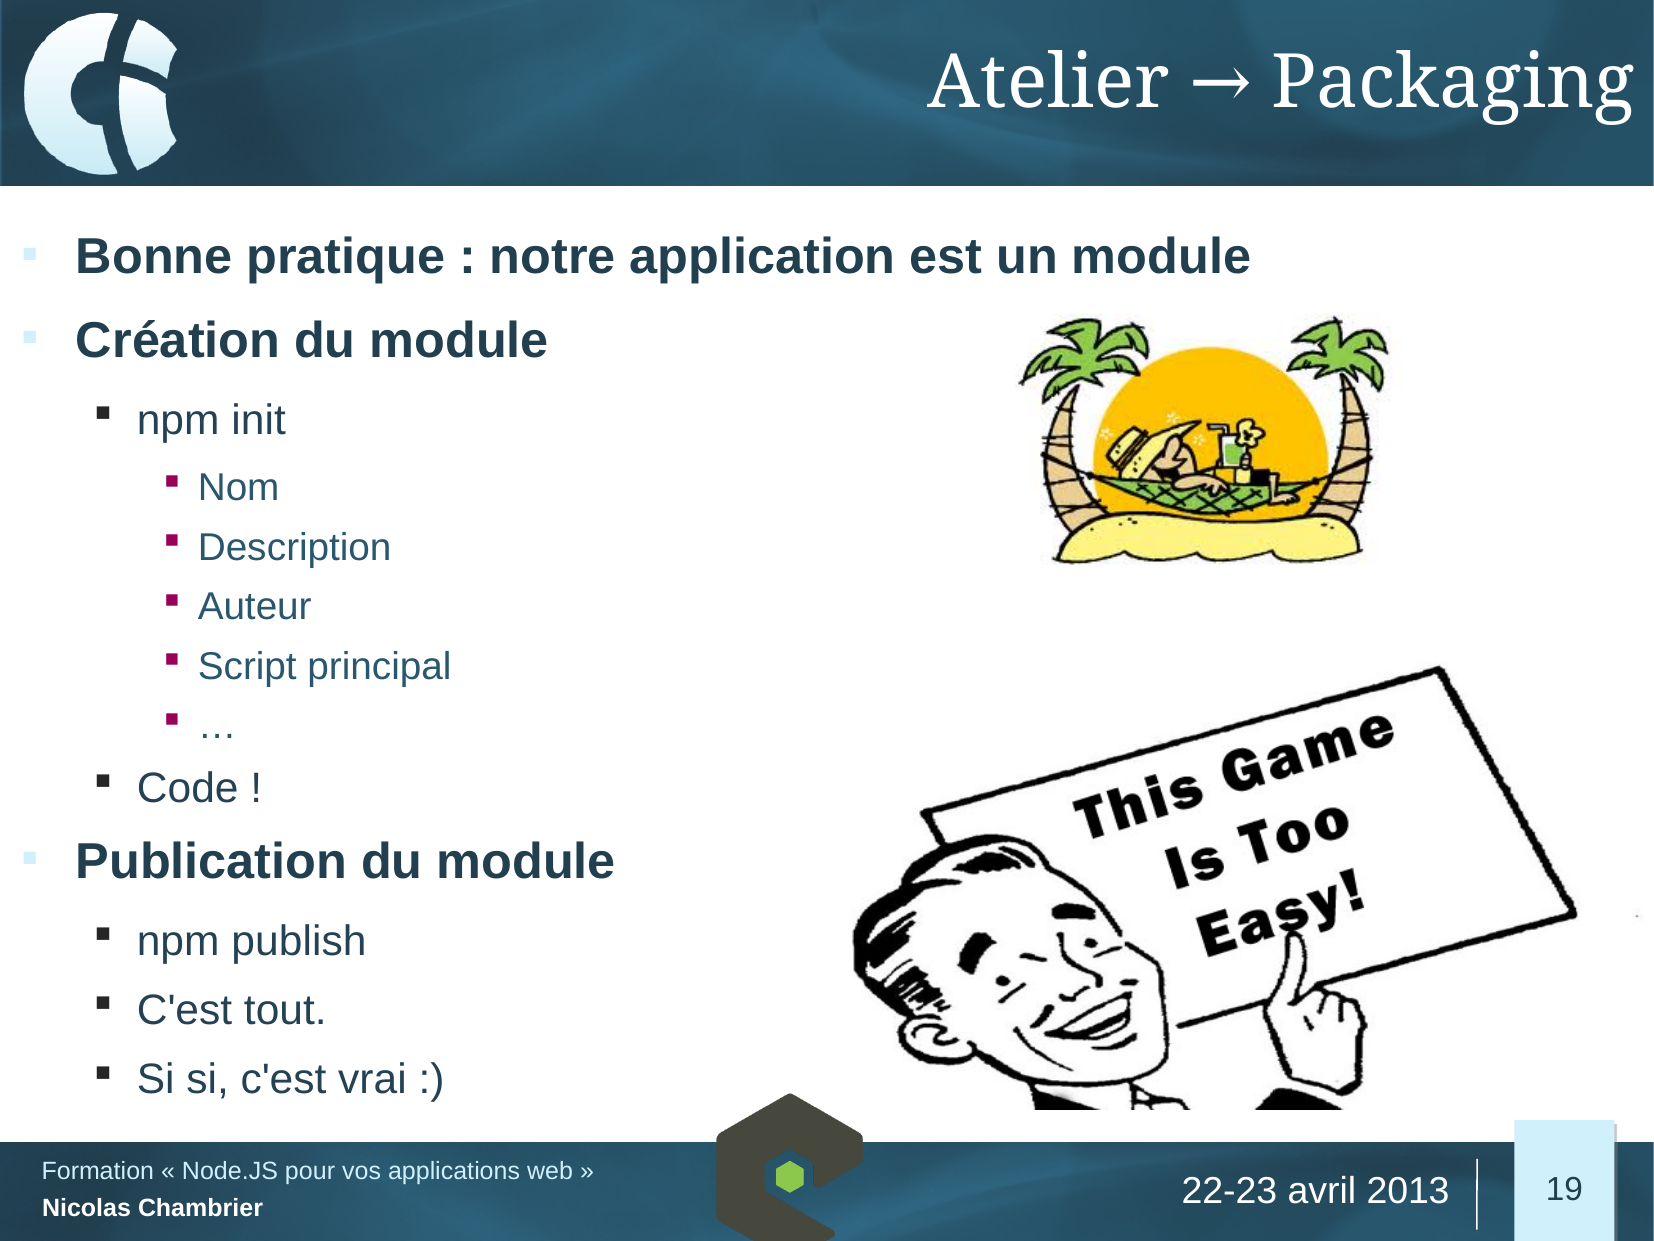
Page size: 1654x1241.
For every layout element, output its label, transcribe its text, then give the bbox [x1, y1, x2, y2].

picture [0, 0, 221, 187]
title Atelier → Packaging [226, 0, 1654, 187]
list Bonne pratique : notre application est un module Création du module npm init Nom Description Auteur Script principal … Code ! Publication du module npm publish C'est tout. Si si, c'est vrai :) [23, 224, 1619, 1108]
picture [1003, 289, 1415, 590]
picture [716, 661, 1643, 1241]
